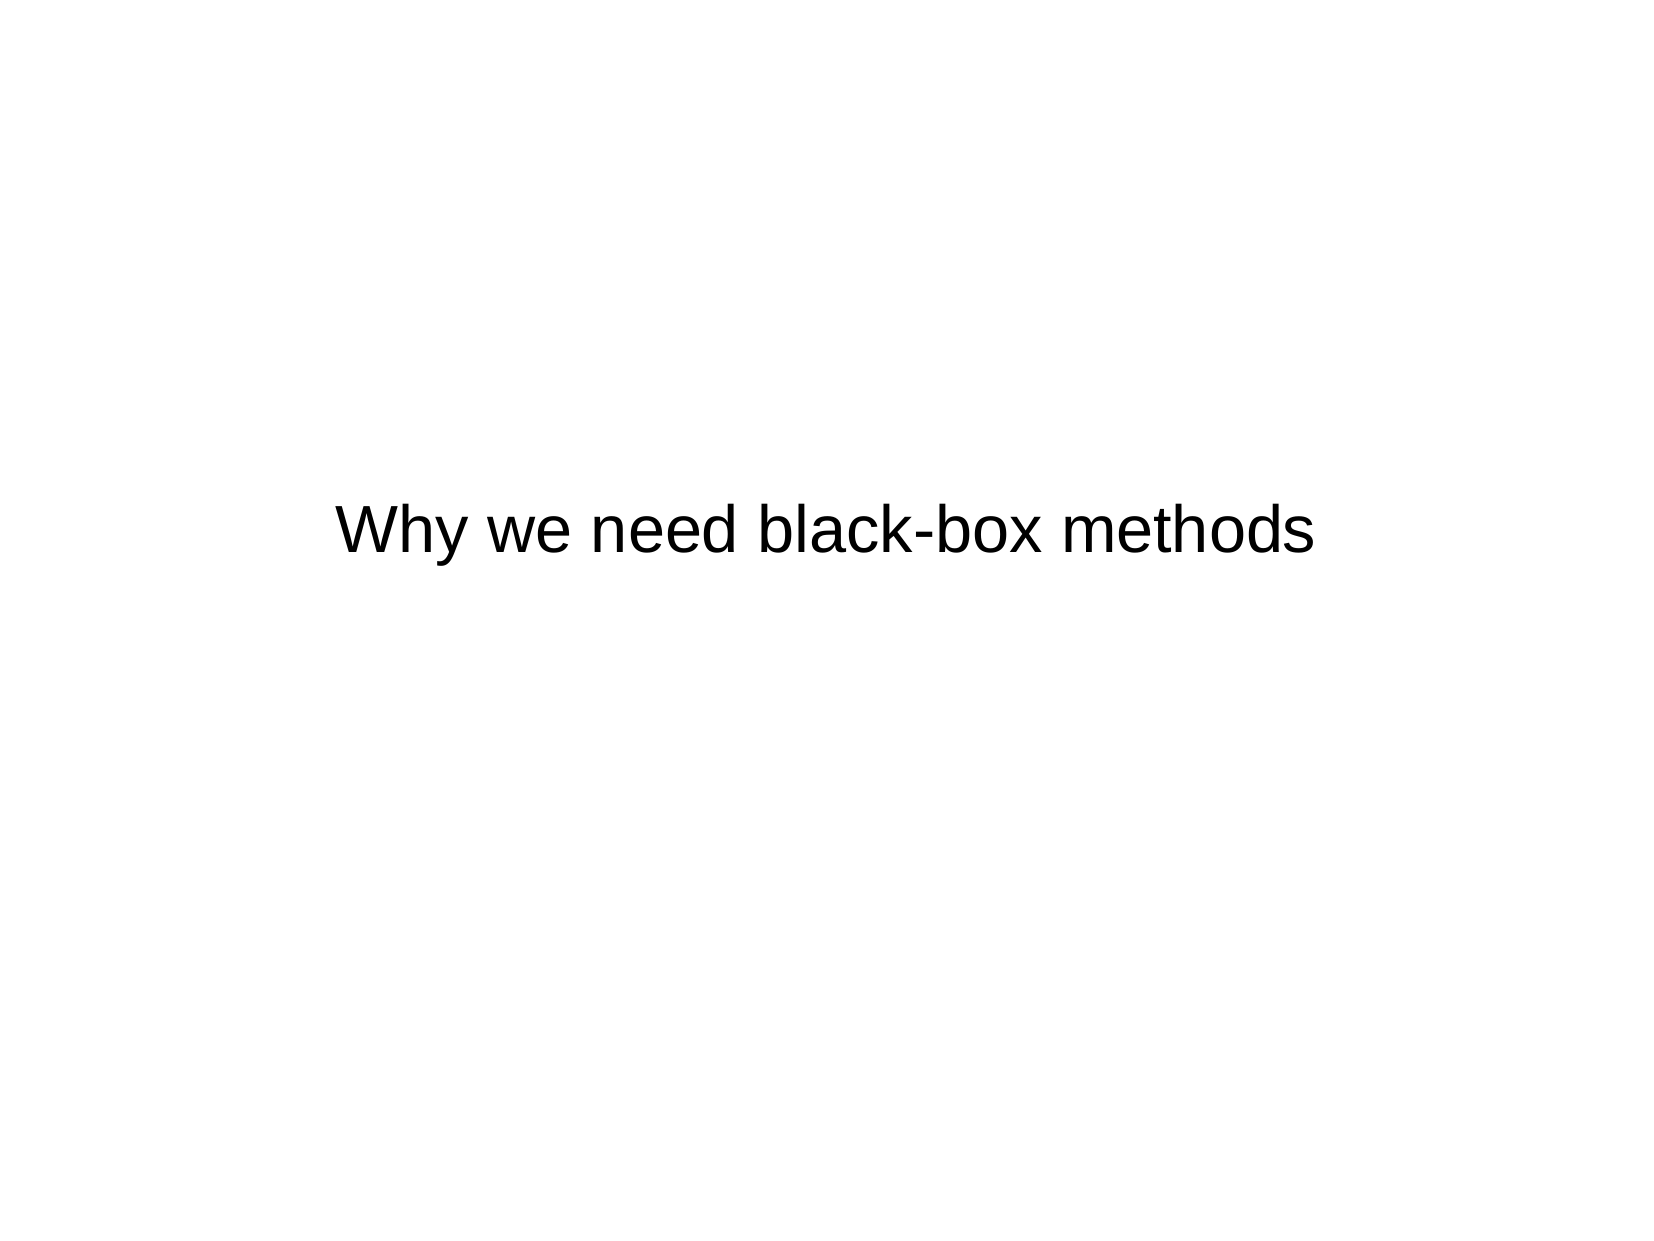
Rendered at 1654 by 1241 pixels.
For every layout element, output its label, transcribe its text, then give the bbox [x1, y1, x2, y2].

subtitle Why we need black-box methods [82, 49, 1571, 1010]
